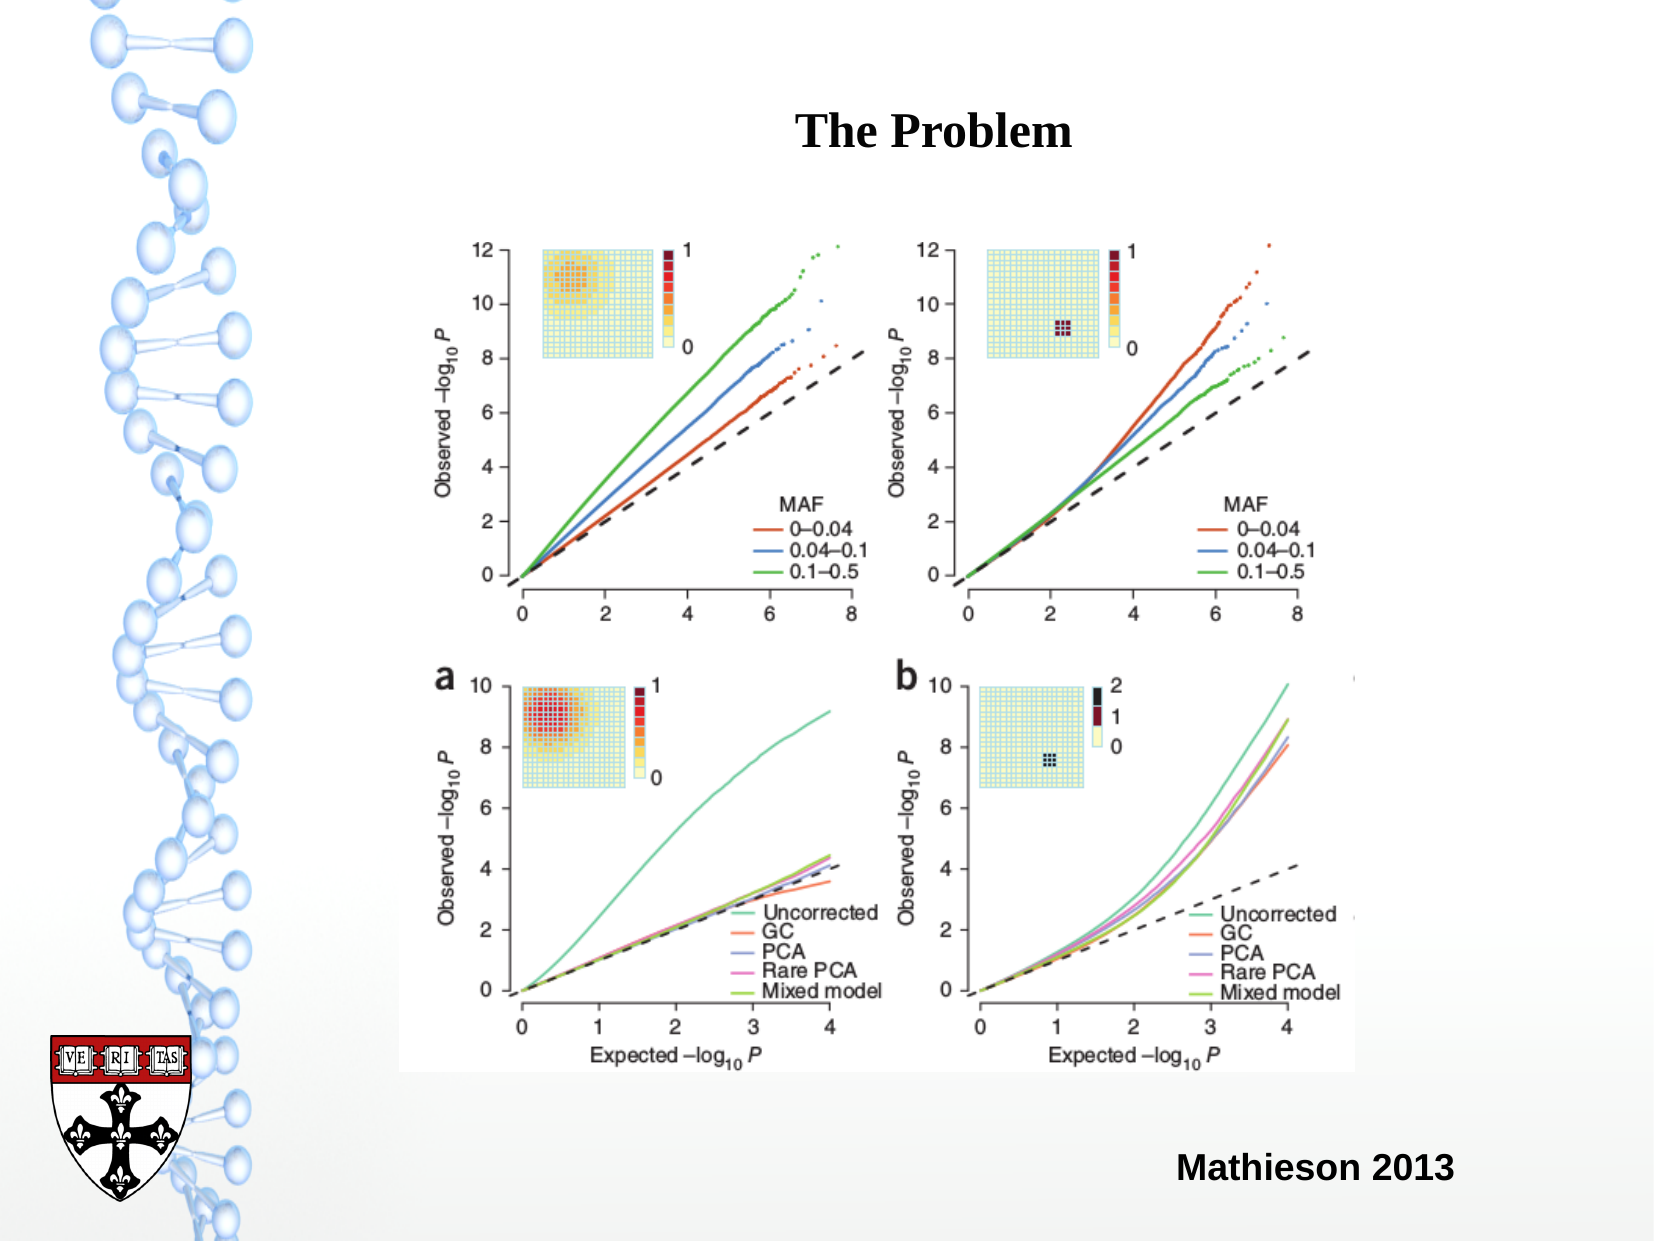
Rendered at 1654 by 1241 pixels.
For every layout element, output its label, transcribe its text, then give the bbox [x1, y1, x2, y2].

title The Problem [271, 77, 1597, 185]
picture [0, 0, 1654, 1241]
text_box Mathieson 2013 [1161, 1138, 1483, 1196]
